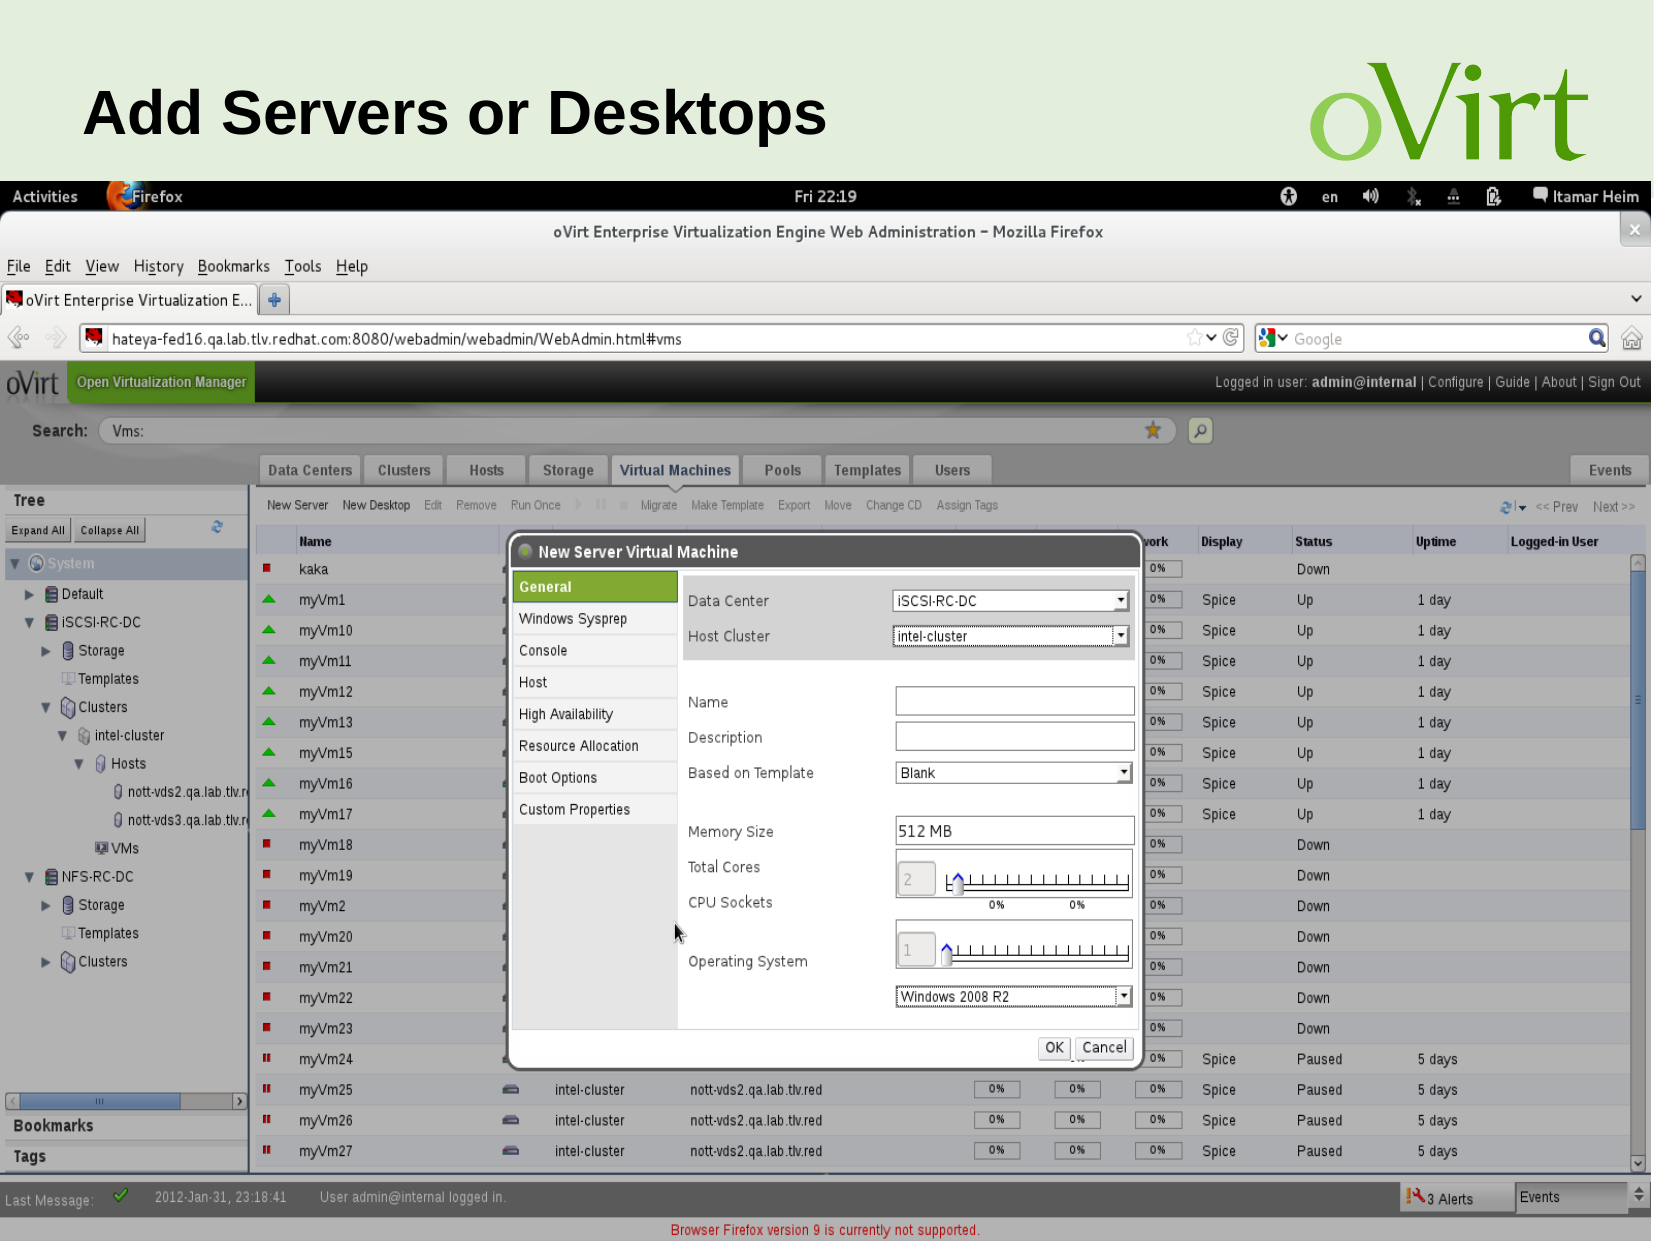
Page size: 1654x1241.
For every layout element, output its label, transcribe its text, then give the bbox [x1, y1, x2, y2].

title Add Servers or Desktops [82, 37, 1571, 181]
picture [0, 181, 1651, 1241]
